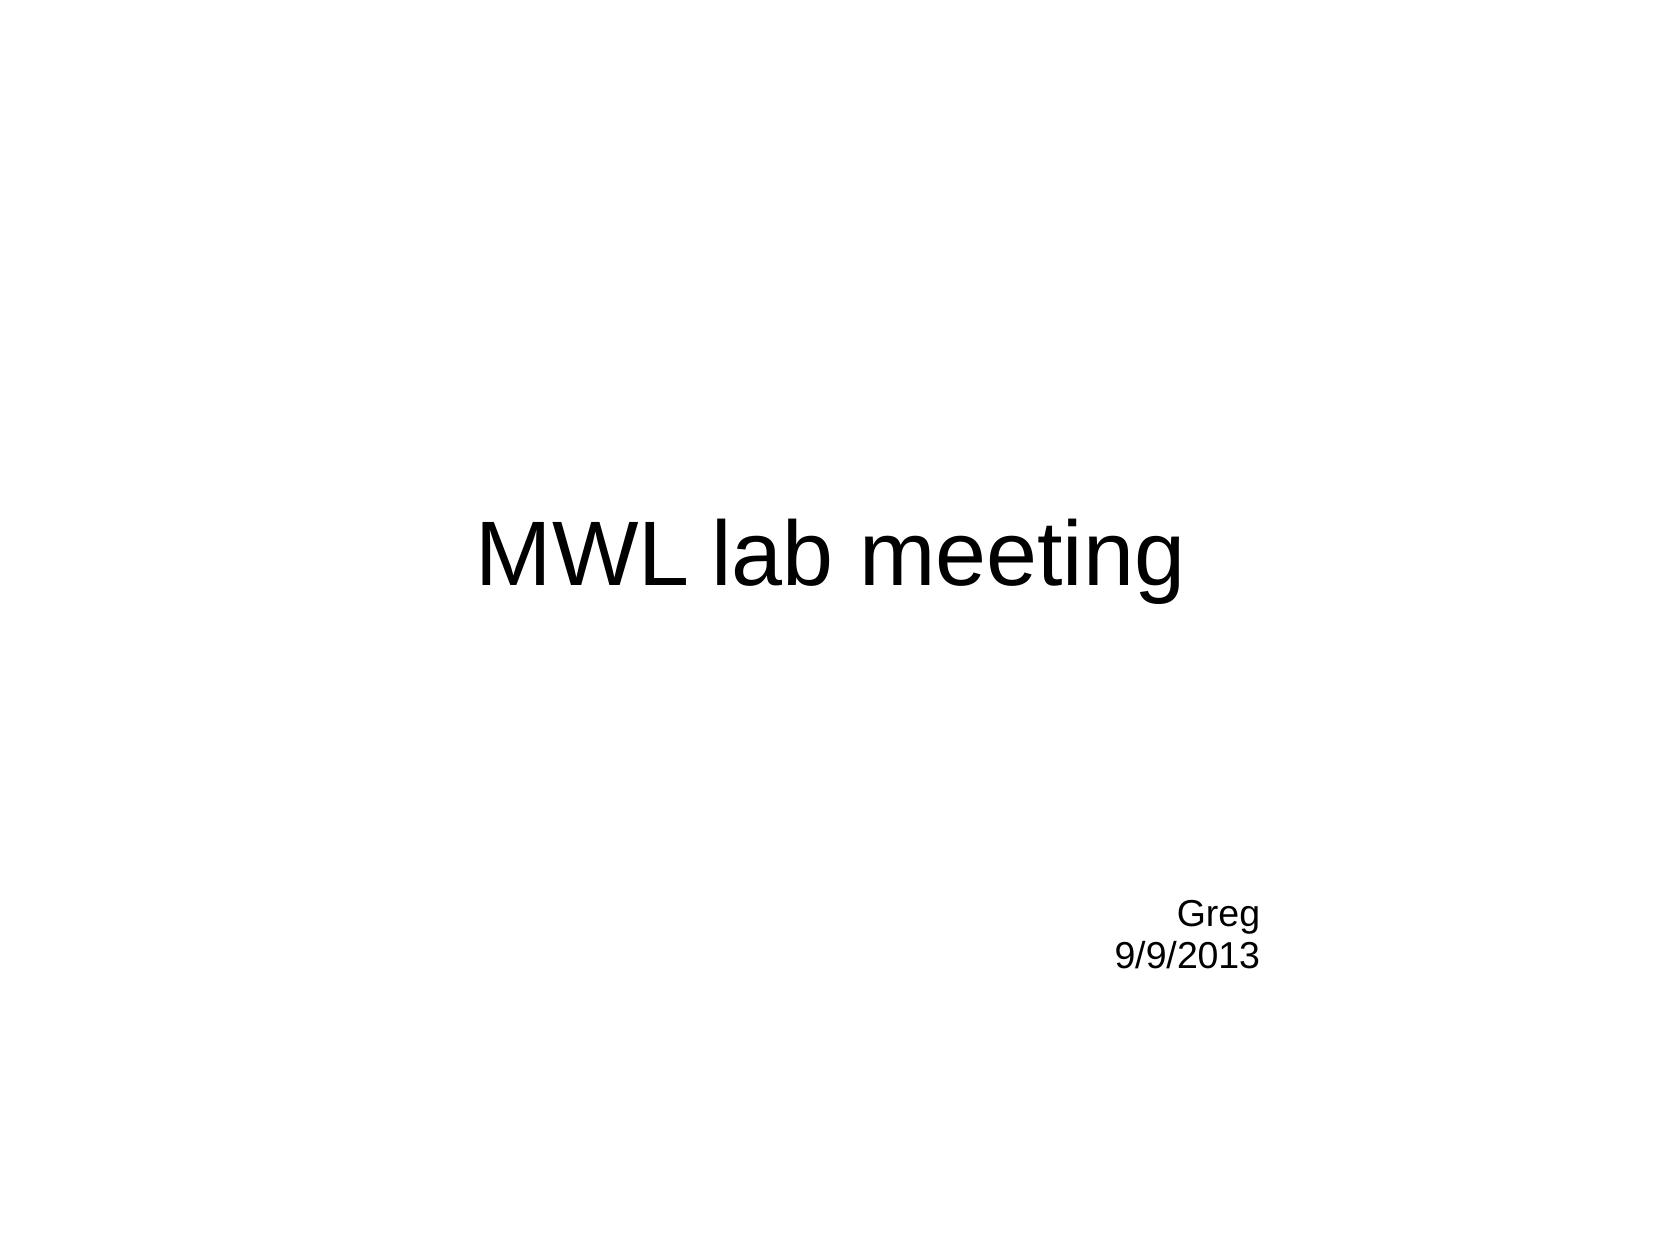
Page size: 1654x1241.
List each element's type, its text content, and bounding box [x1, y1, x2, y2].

text_box Greg 9/9/2013 [1099, 885, 1276, 984]
title MWL lab meeting [87, 450, 1576, 658]
